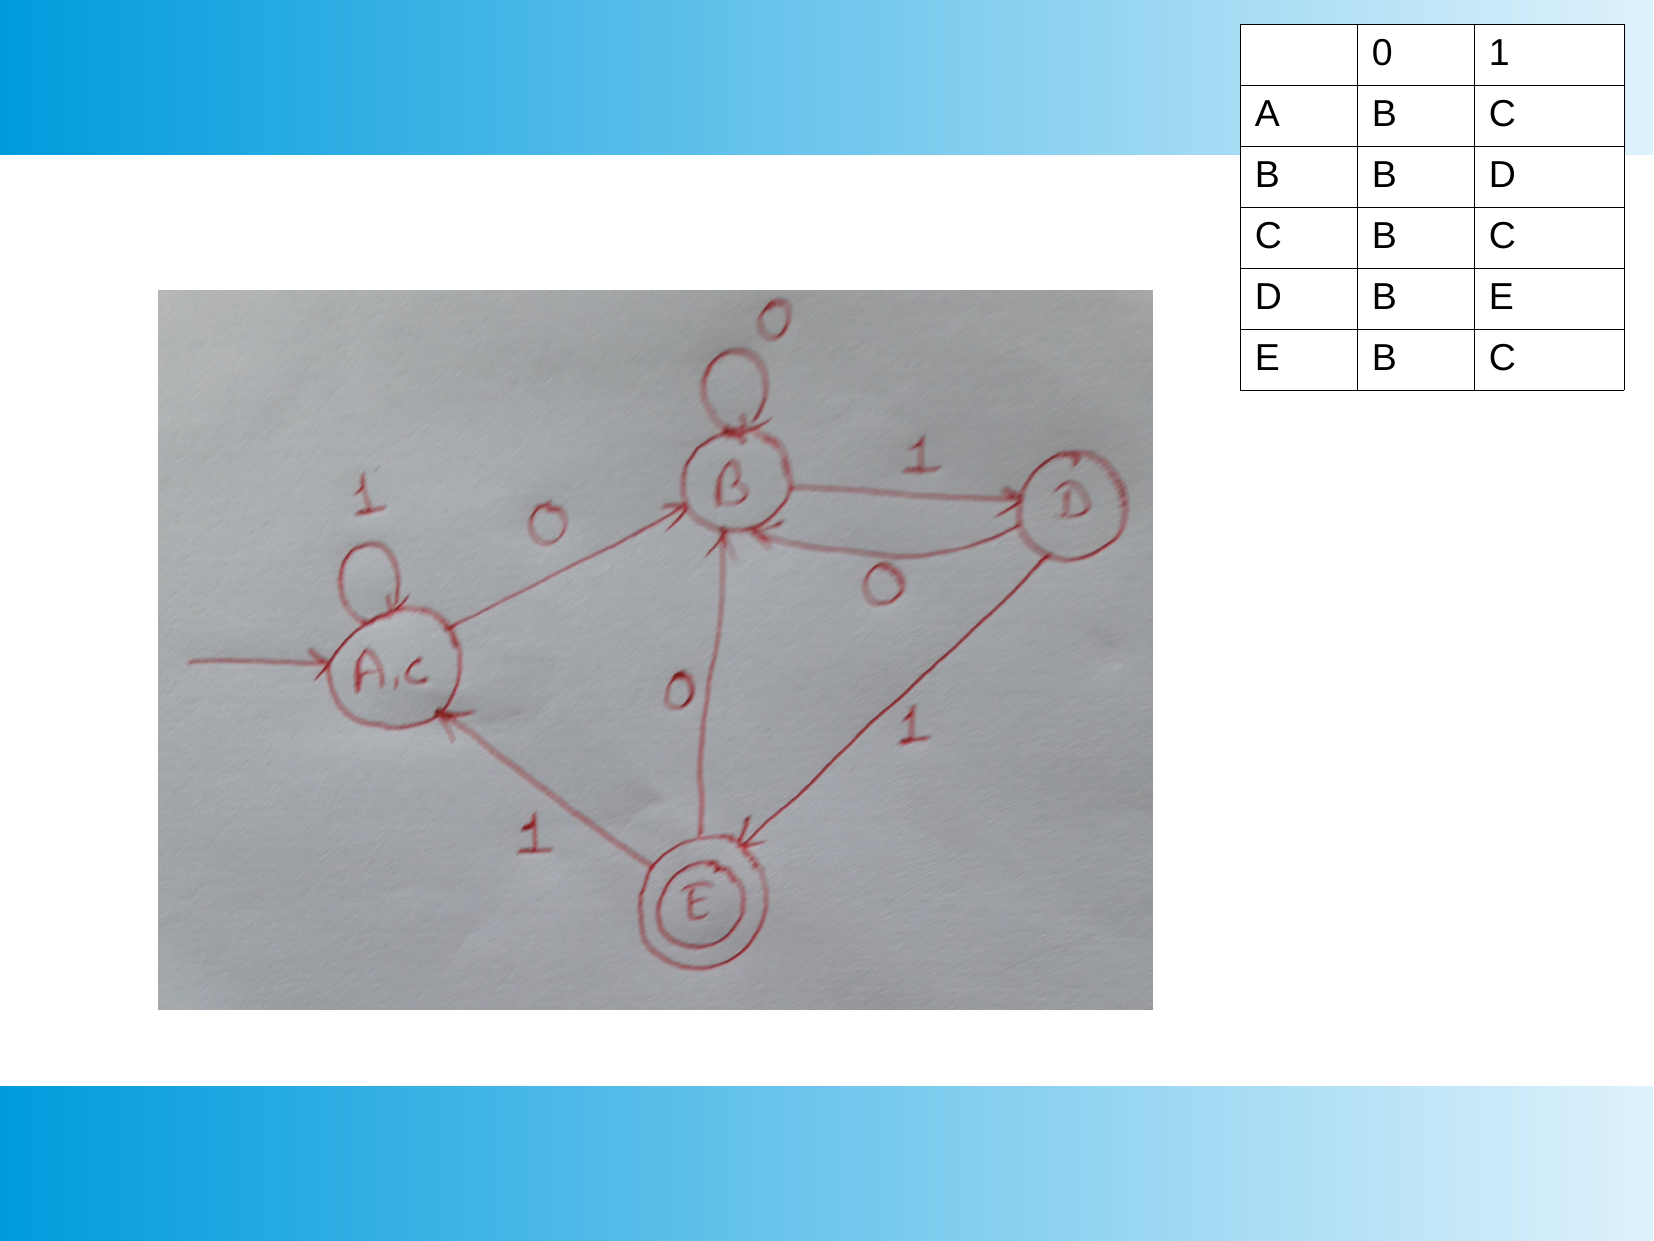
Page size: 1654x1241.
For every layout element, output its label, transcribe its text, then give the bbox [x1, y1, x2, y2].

table_cell C [1475, 86, 1624, 146]
table_cell D [1241, 269, 1357, 329]
table_cell A [1241, 86, 1357, 146]
table_cell B [1358, 269, 1474, 329]
table_cell B [1241, 147, 1357, 207]
table_cell D [1475, 147, 1624, 207]
table_cell C [1475, 330, 1624, 390]
table_header 0 [1358, 25, 1474, 85]
picture [158, 290, 1153, 1010]
table_cell B [1358, 147, 1474, 207]
table_header 1 [1475, 25, 1624, 85]
table_cell E [1475, 269, 1624, 329]
table_header [1241, 25, 1357, 85]
table_cell C [1241, 208, 1357, 268]
table_cell B [1358, 330, 1474, 390]
table_cell C [1475, 208, 1624, 268]
table_cell B [1358, 208, 1474, 268]
table_cell B [1358, 86, 1474, 146]
table_cell E [1241, 330, 1357, 390]
